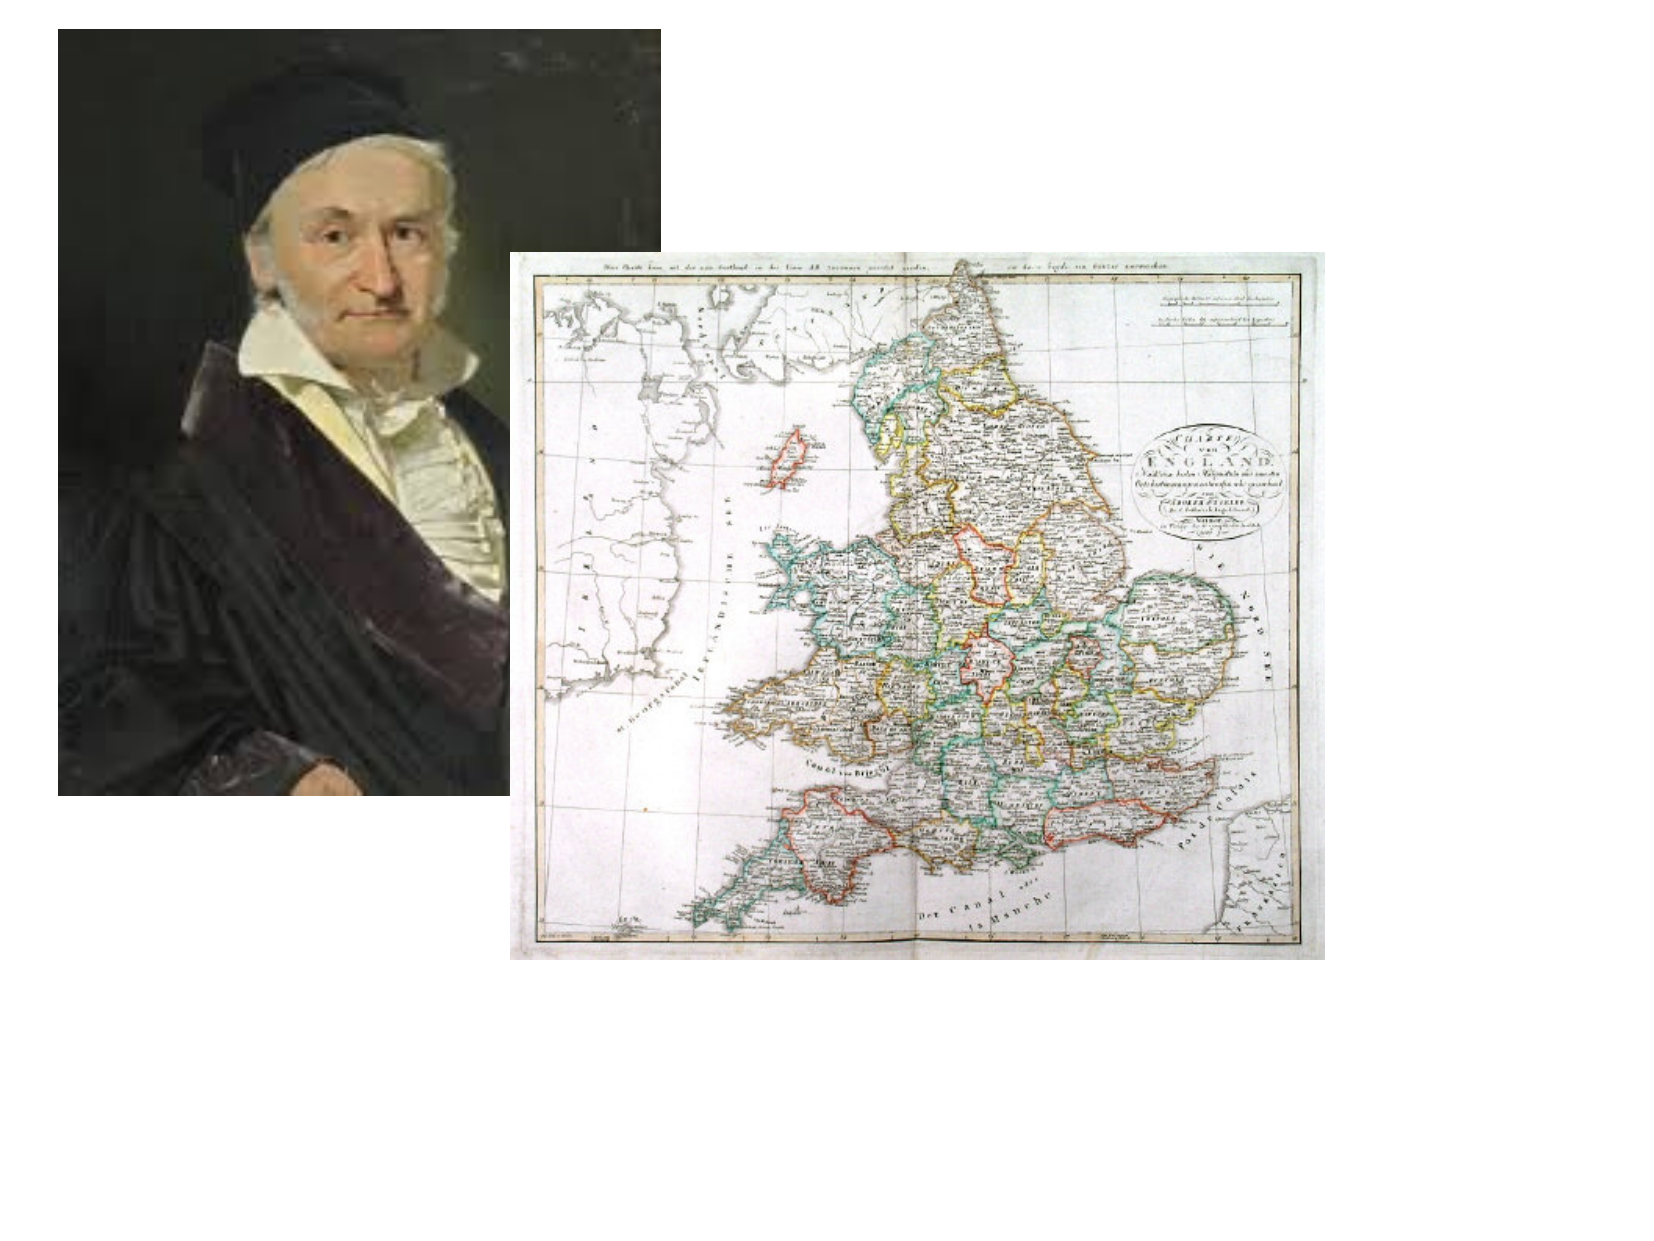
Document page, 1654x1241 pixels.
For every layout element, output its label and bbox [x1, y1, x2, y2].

picture [58, 29, 1325, 961]
